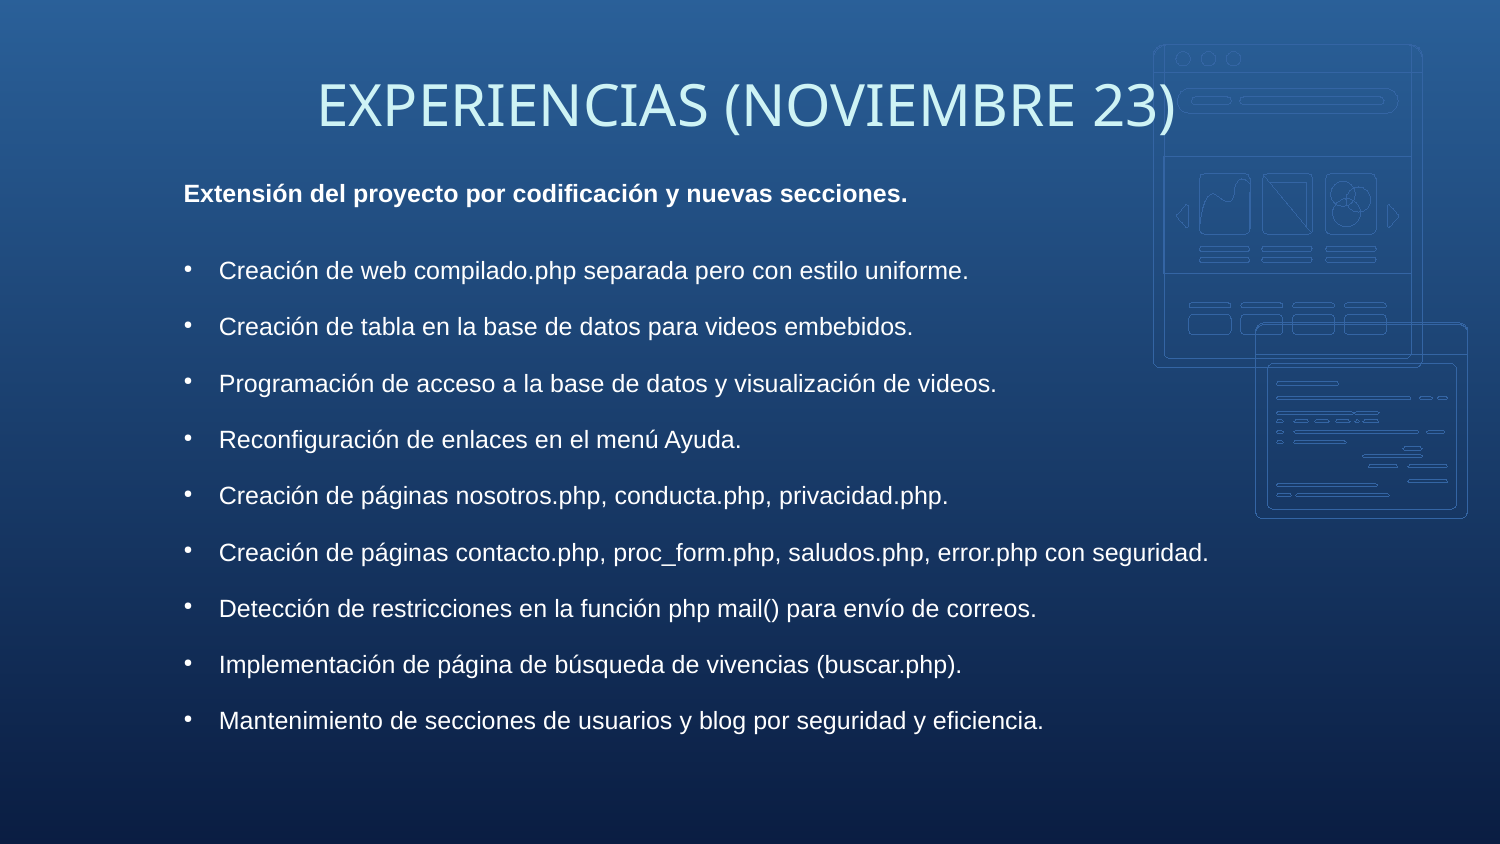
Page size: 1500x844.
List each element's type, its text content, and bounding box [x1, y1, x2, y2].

text_box Extensión del proyecto por codificación y nuevas secciones. Creación de web compilado.php separada pero con estilo uniforme. Creación de tabla en la base de datos para videos embebidos. Programación de acceso a la base de datos y visualización de videos. Reconfiguración de enlaces en el menú Ayuda. Creación de páginas nosotros.php, conducta.php, privacidad.php. Creación de páginas contacto.php, proc_form.php, saludos.php, error.php con seguridad. Detección de restricciones en la función php mail() para envío de correos. Implementación de página de búsqueda de vivencias (buscar.php). Mantenimiento de secciones de usuarios y blog por seguridad y eficiencia. [168, 162, 1325, 759]
text_box EXPERIENCIAS (NOVIEMBRE 23) [168, 53, 1325, 133]
